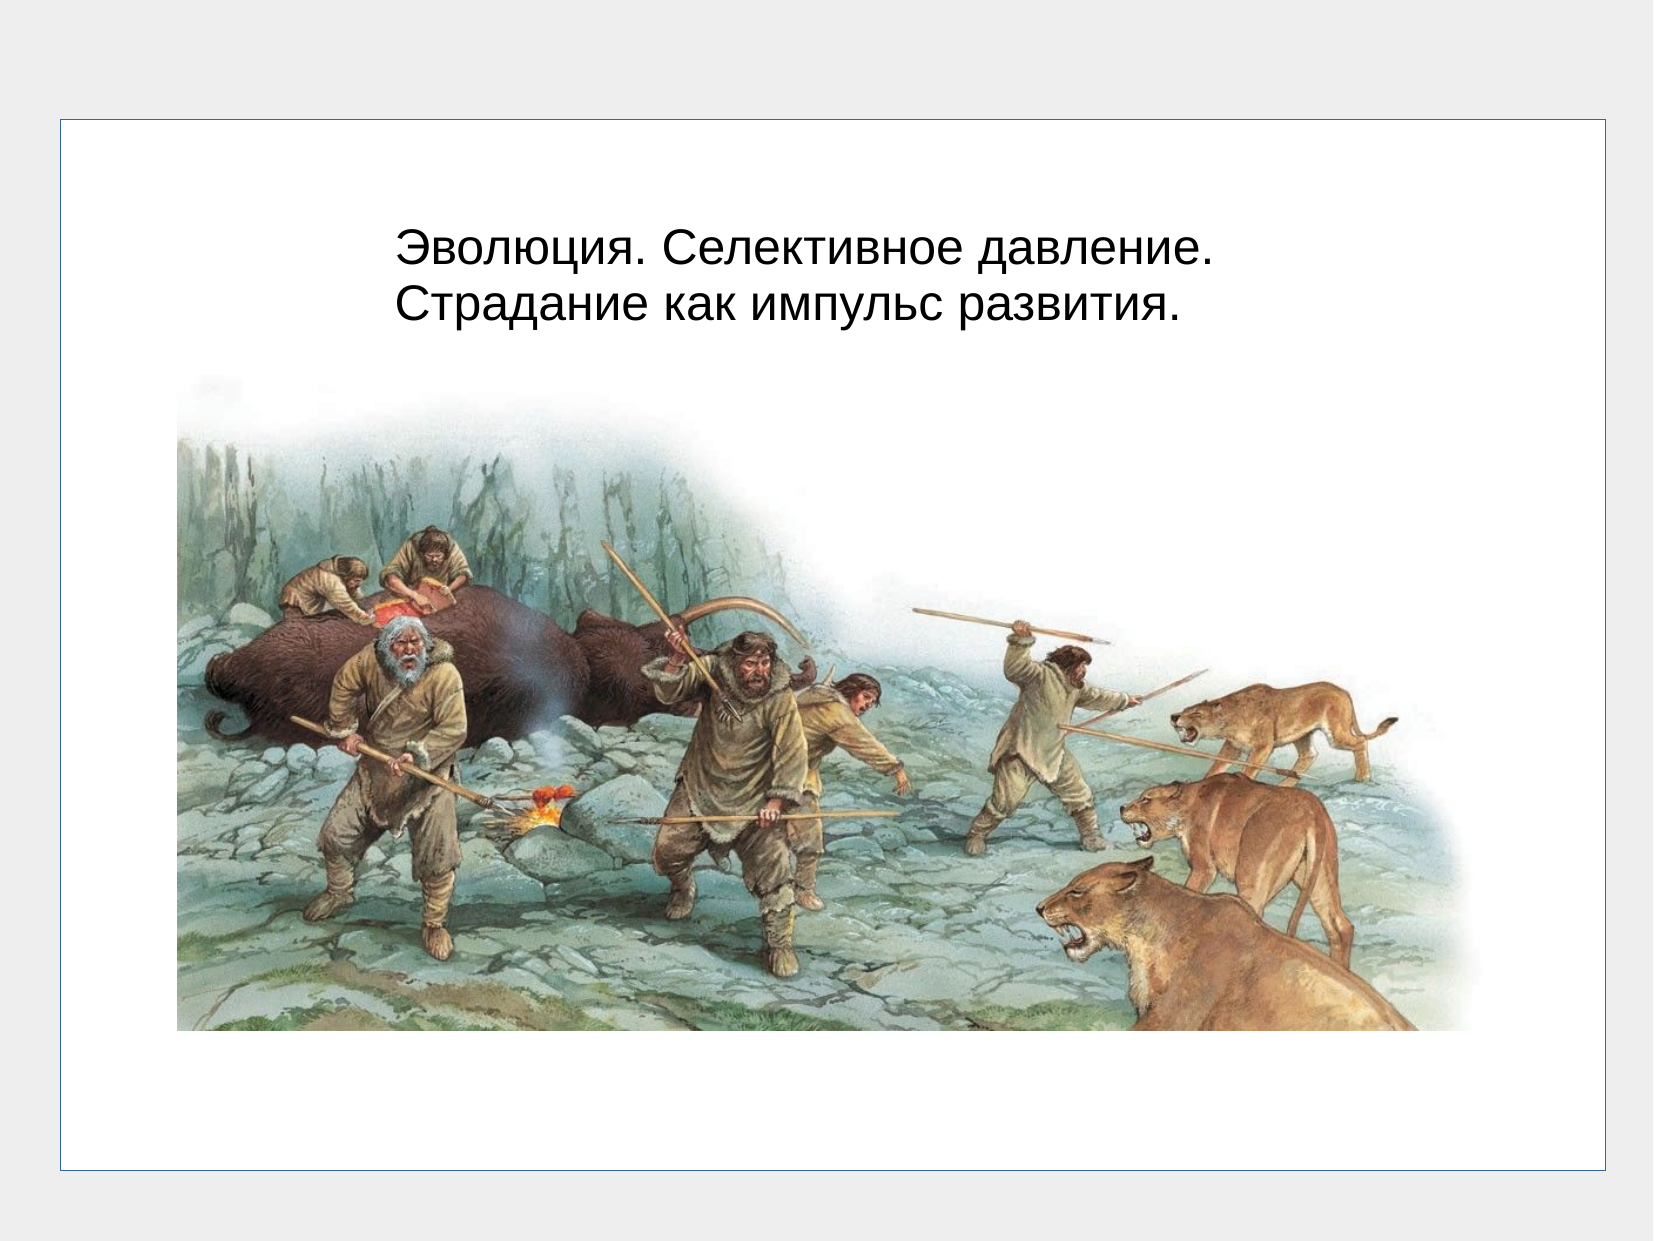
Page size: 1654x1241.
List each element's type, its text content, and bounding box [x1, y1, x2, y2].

picture [177, 365, 1516, 1031]
subtitle Эволюция. Селективное давление. Страдание как импульс развития. [359, 219, 1653, 346]
text_box [60, 119, 1606, 1171]
